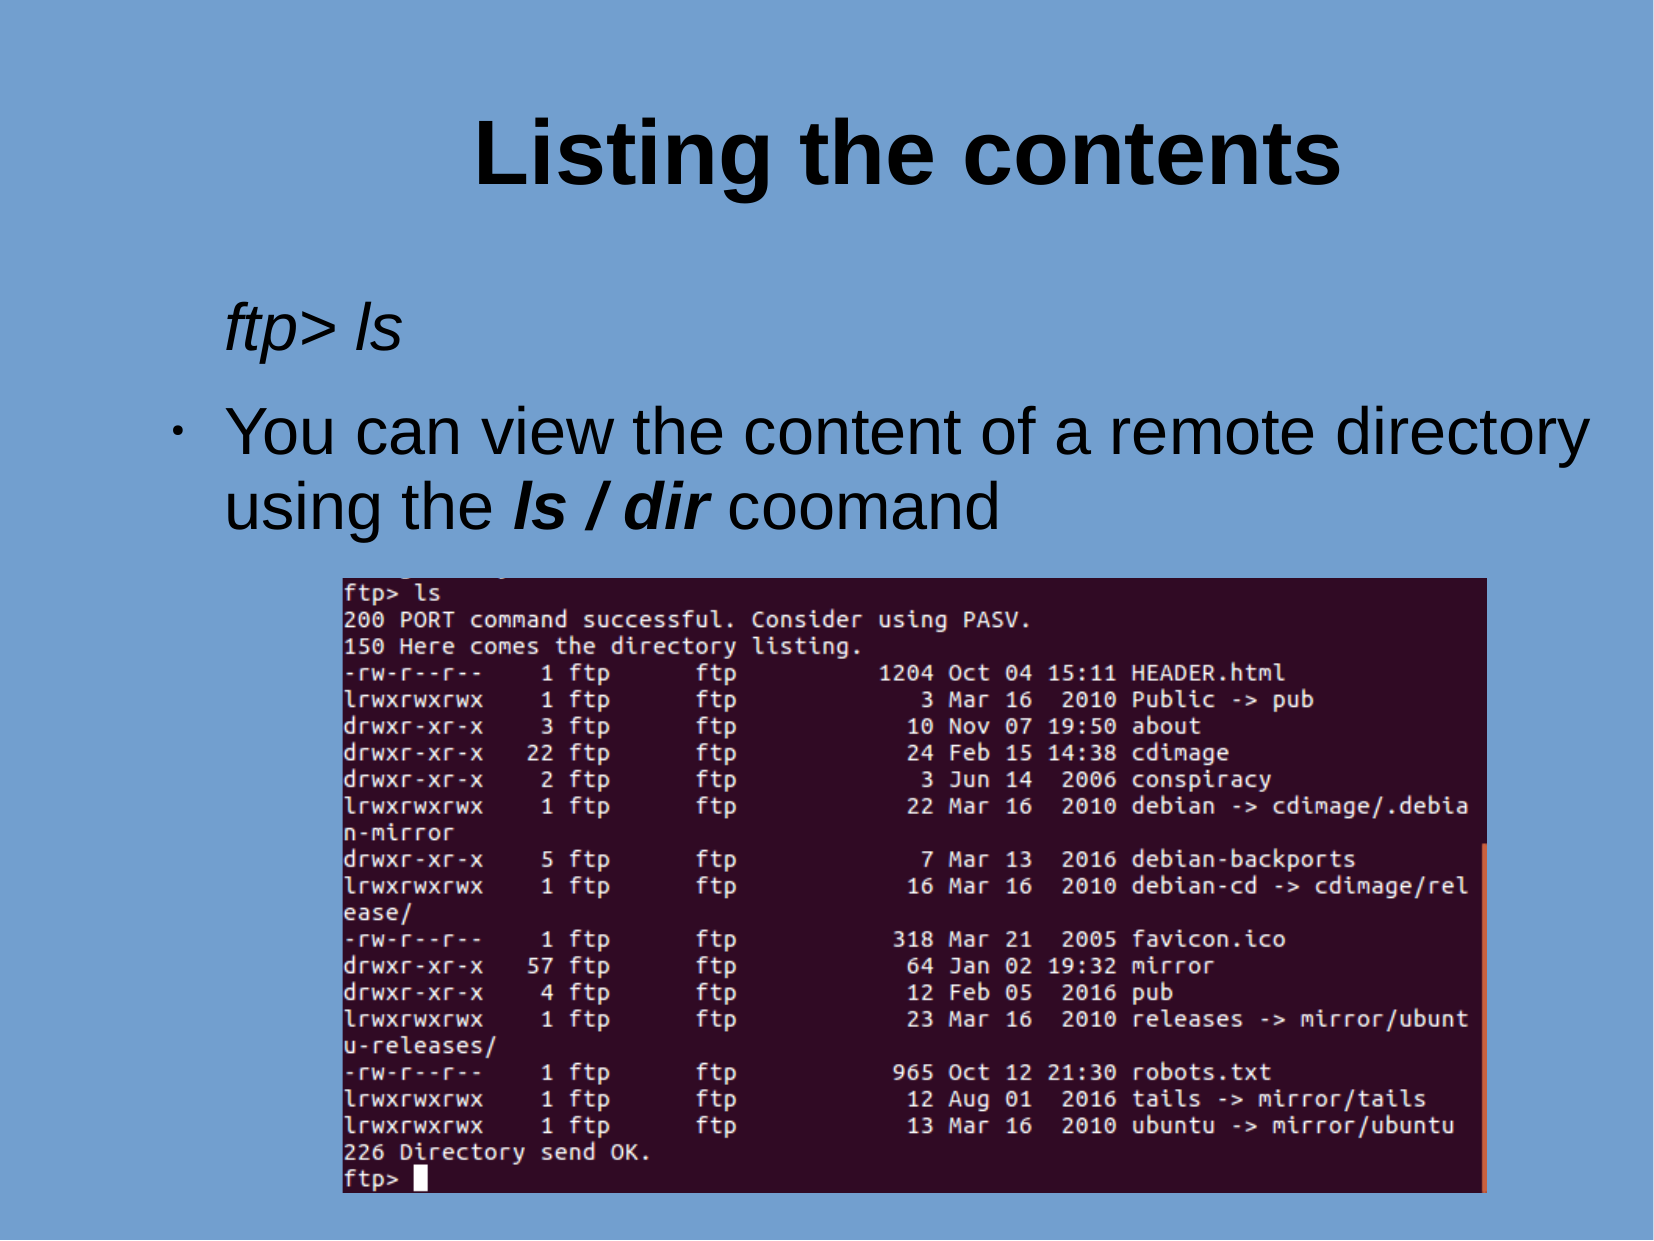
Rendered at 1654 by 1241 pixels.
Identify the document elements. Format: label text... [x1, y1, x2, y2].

list ftp> ls You can view the content of a remote directory using the ls / dir coomand [153, 290, 1642, 1010]
title Listing the contents [165, 49, 1654, 257]
picture [342, 578, 1489, 1193]
